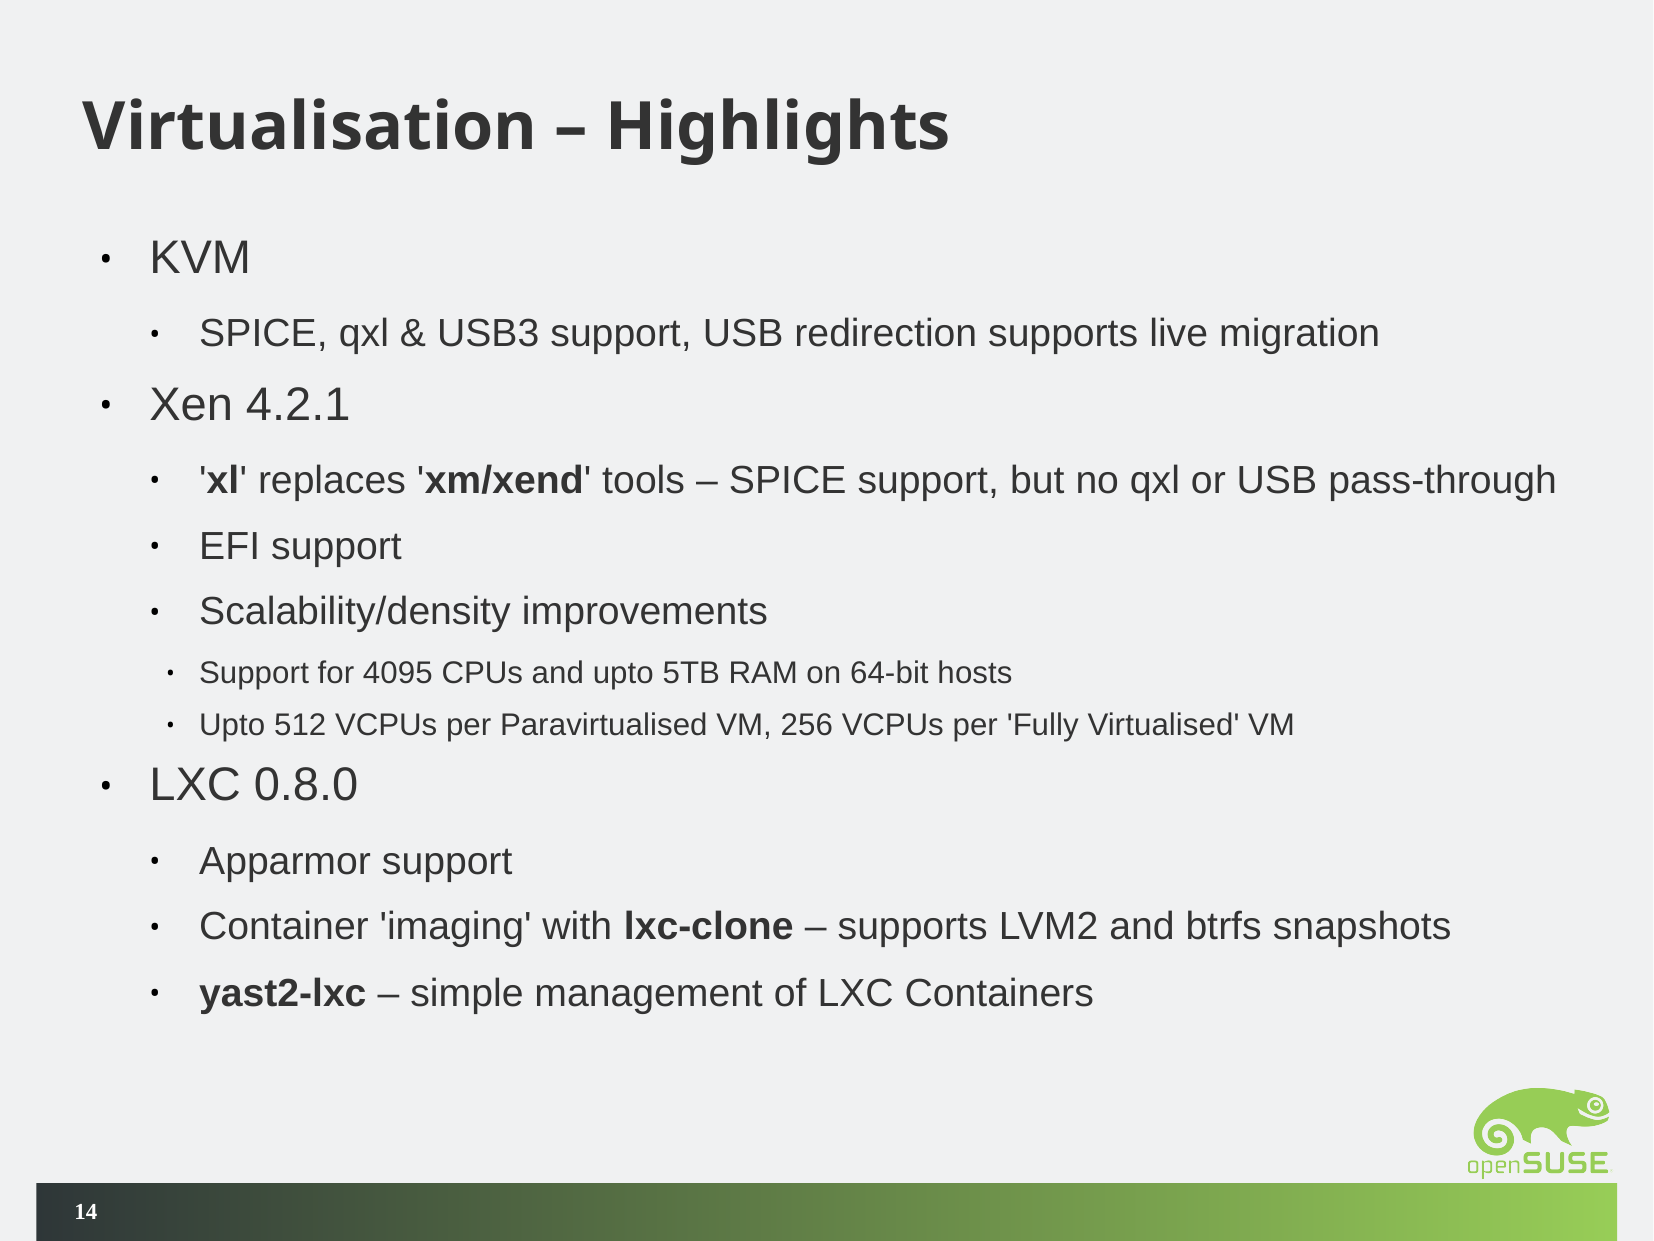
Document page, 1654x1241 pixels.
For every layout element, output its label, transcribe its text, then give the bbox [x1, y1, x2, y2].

list KVM SPICE, qxl & USB3 support, USB redirection supports live migration Xen 4.2.1 'xl' replaces 'xm/xend' tools – SPICE support, but no qxl or USB pass-through EFI support Scalability/density improvements Support for 4095 CPUs and upto 5TB RAM on 64-bit hosts Upto 512 VCPUs per Paravirtualised VM, 256 VCPUs per 'Fully Virtualised' VM LXC 0.8.0 Apparmor support Container 'imaging' with lxc-clone – supports LVM2 and btrfs snapshots yast2-lxc – simple management of LXC Containers [82, 231, 1571, 1069]
title Virtualisation – Highlights [82, 49, 1571, 198]
picture [0, 0, 1654, 1241]
